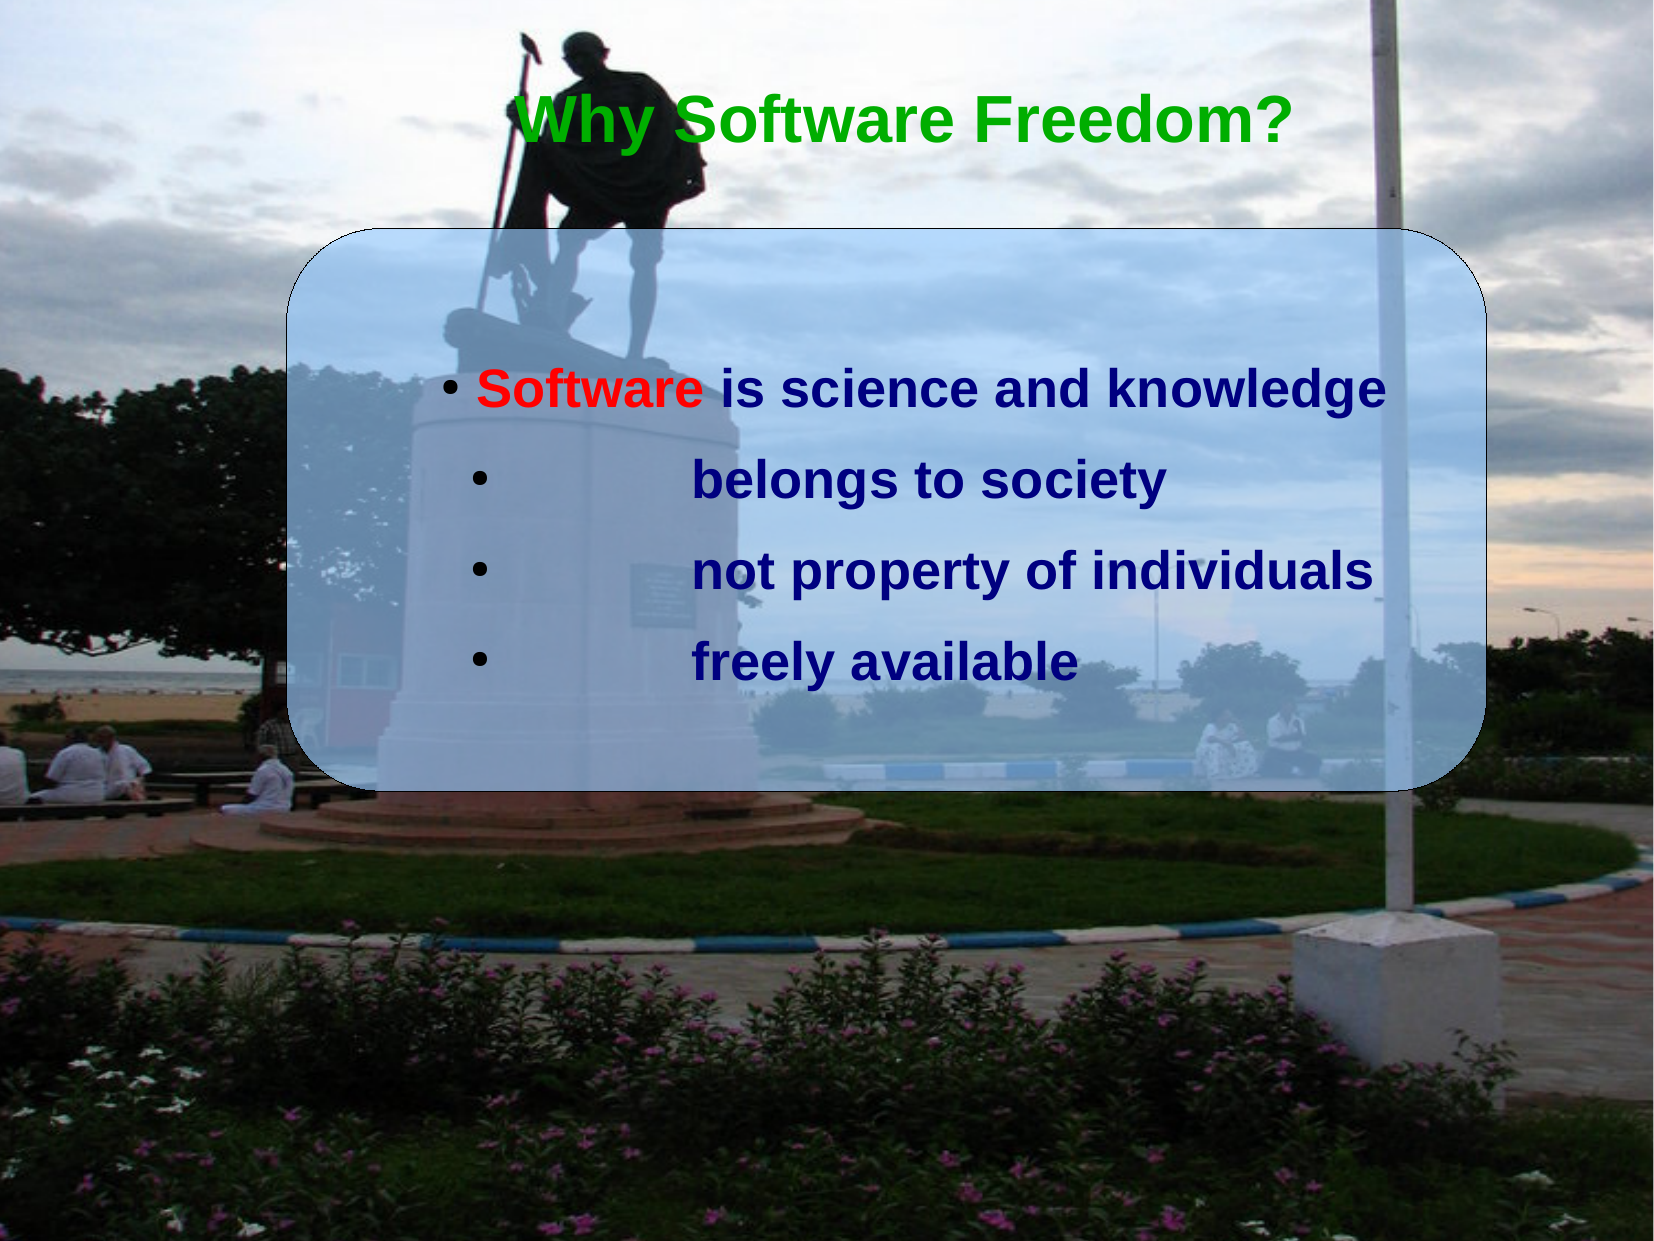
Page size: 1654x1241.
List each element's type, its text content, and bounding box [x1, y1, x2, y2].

picture [0, 0, 1654, 1241]
text_box Software is science and knowledge belongs to society not property of individuals freely available [286, 228, 1487, 792]
text_box Why Software Freedom? [499, 75, 1313, 165]
